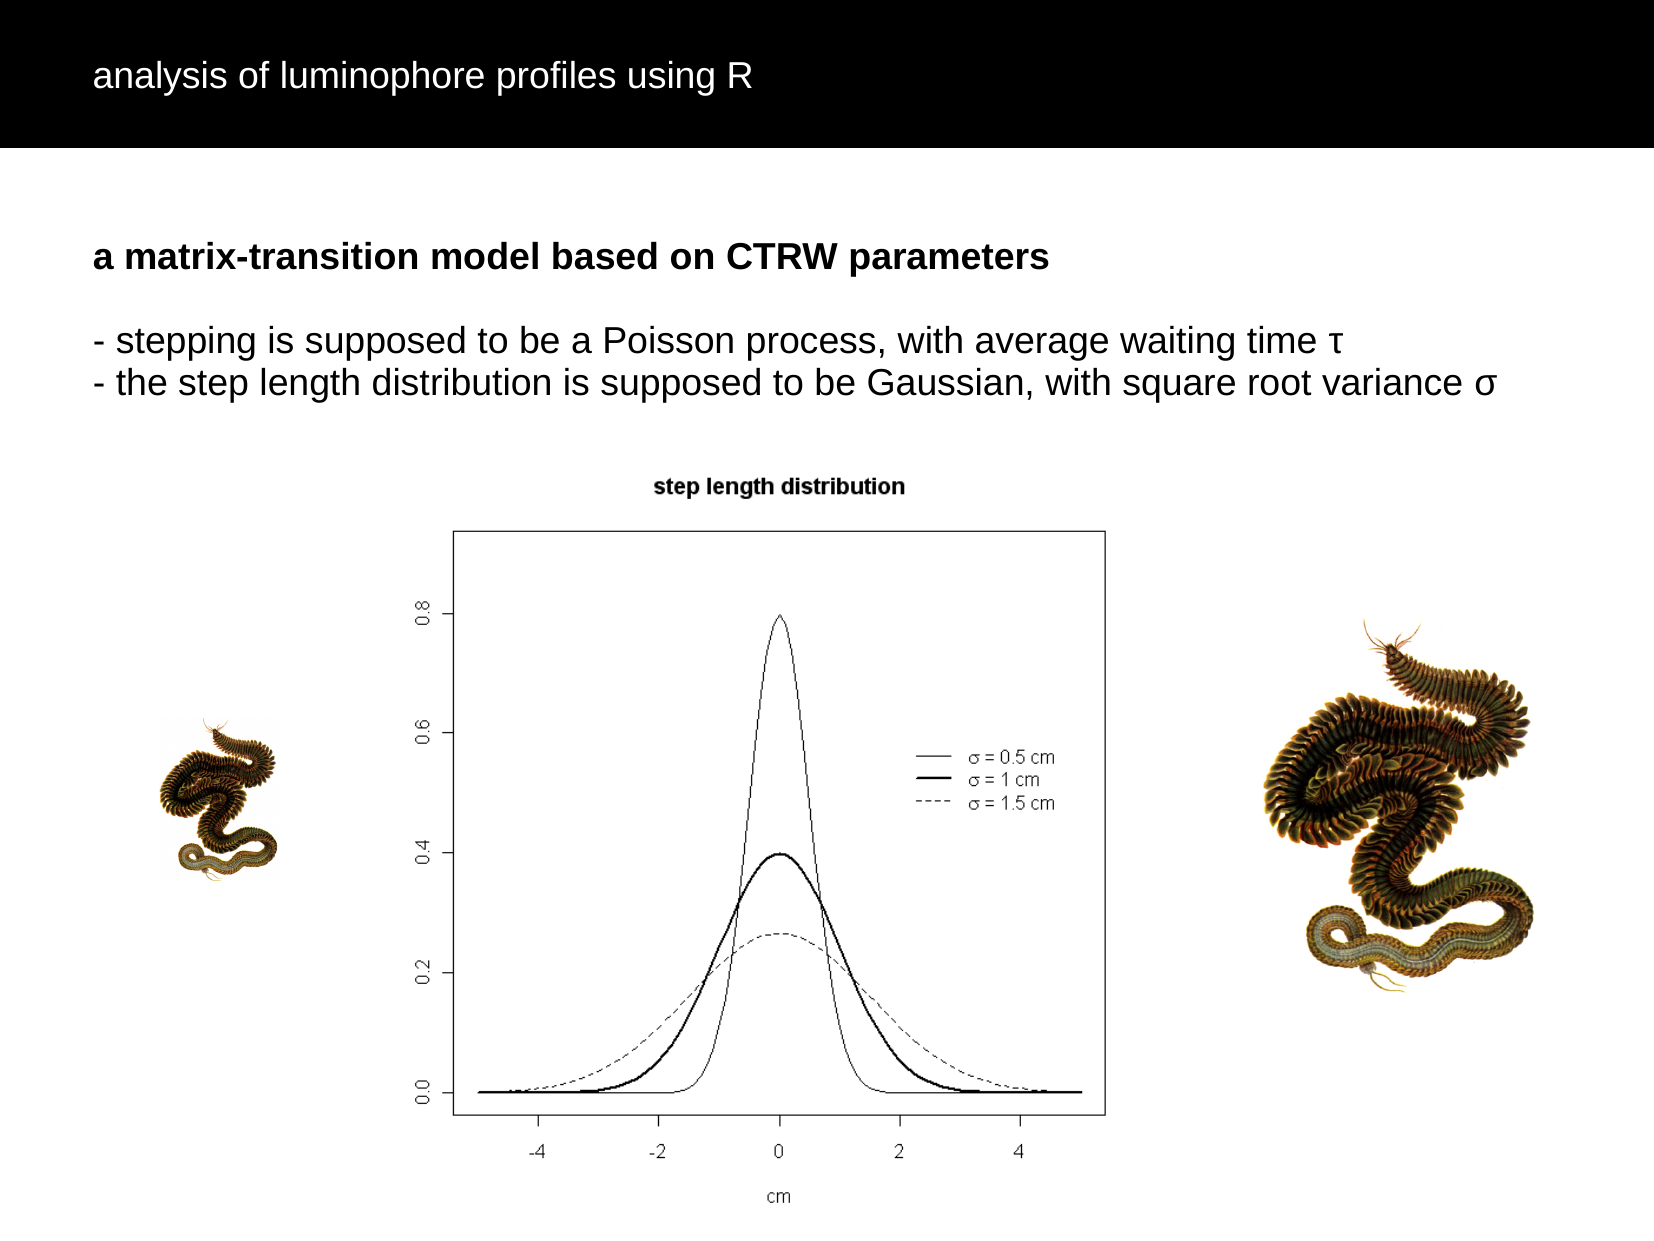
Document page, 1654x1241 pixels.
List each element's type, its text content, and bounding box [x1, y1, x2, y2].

picture [361, 439, 1153, 1230]
picture [159, 716, 280, 886]
text_box analysis of luminophore profiles using R [77, 46, 769, 104]
text_box [0, 0, 1654, 148]
text_box a matrix-transition model based on CTRW parameters - stepping is supposed to be a Poisson process, with average waiting time τ - the step length distribution is supposed to be Gaussian, with square root variance σ [78, 228, 1512, 413]
picture [1262, 615, 1540, 1003]
